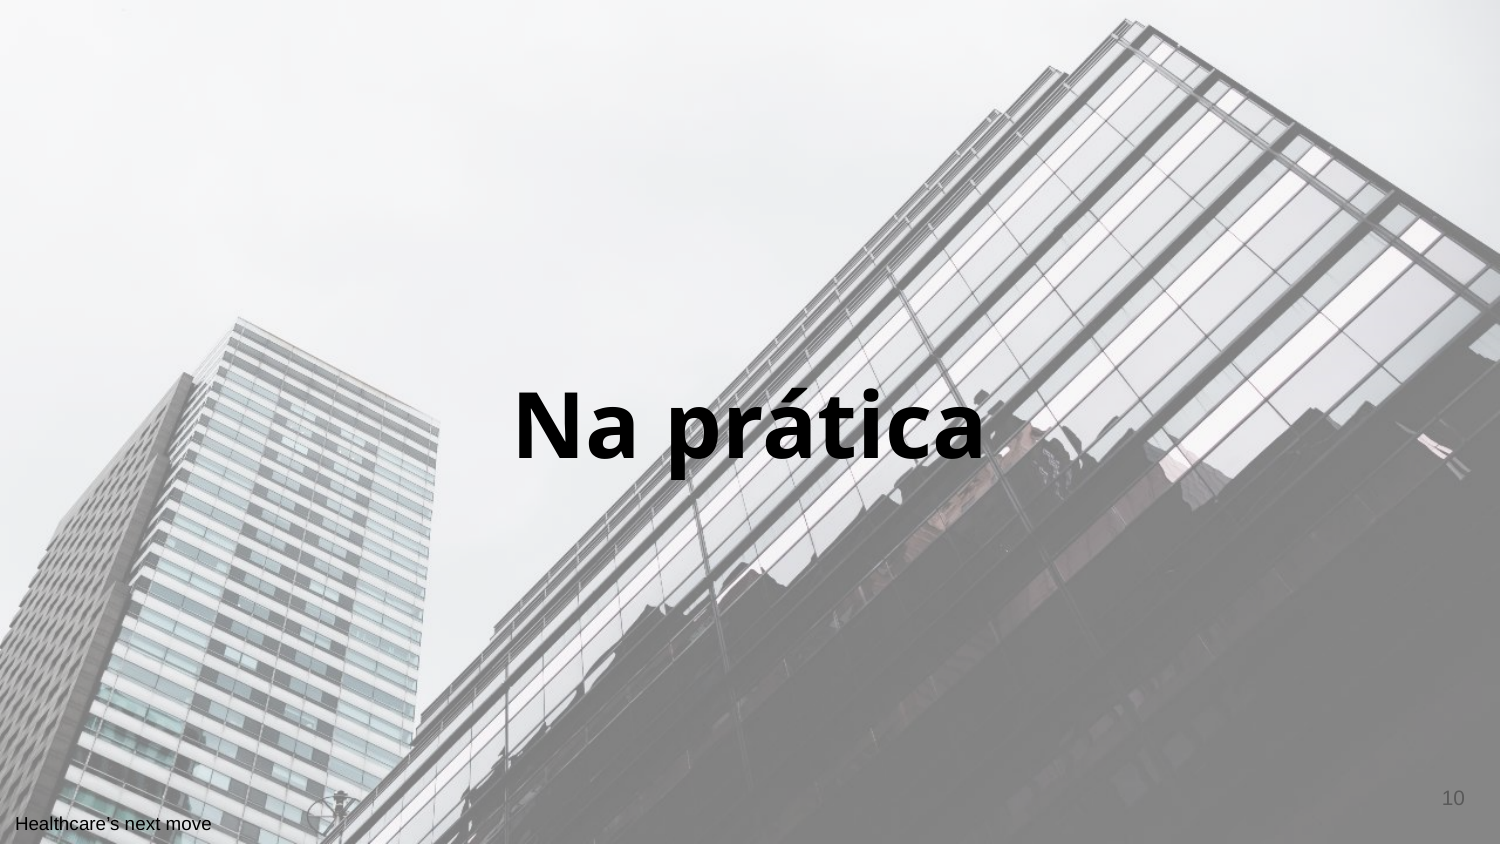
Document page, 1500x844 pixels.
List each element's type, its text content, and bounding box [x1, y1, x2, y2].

slide_number <number> [1389, 764, 1480, 830]
picture [0, 0, 1500, 844]
title Na prática [51, 352, 1449, 491]
